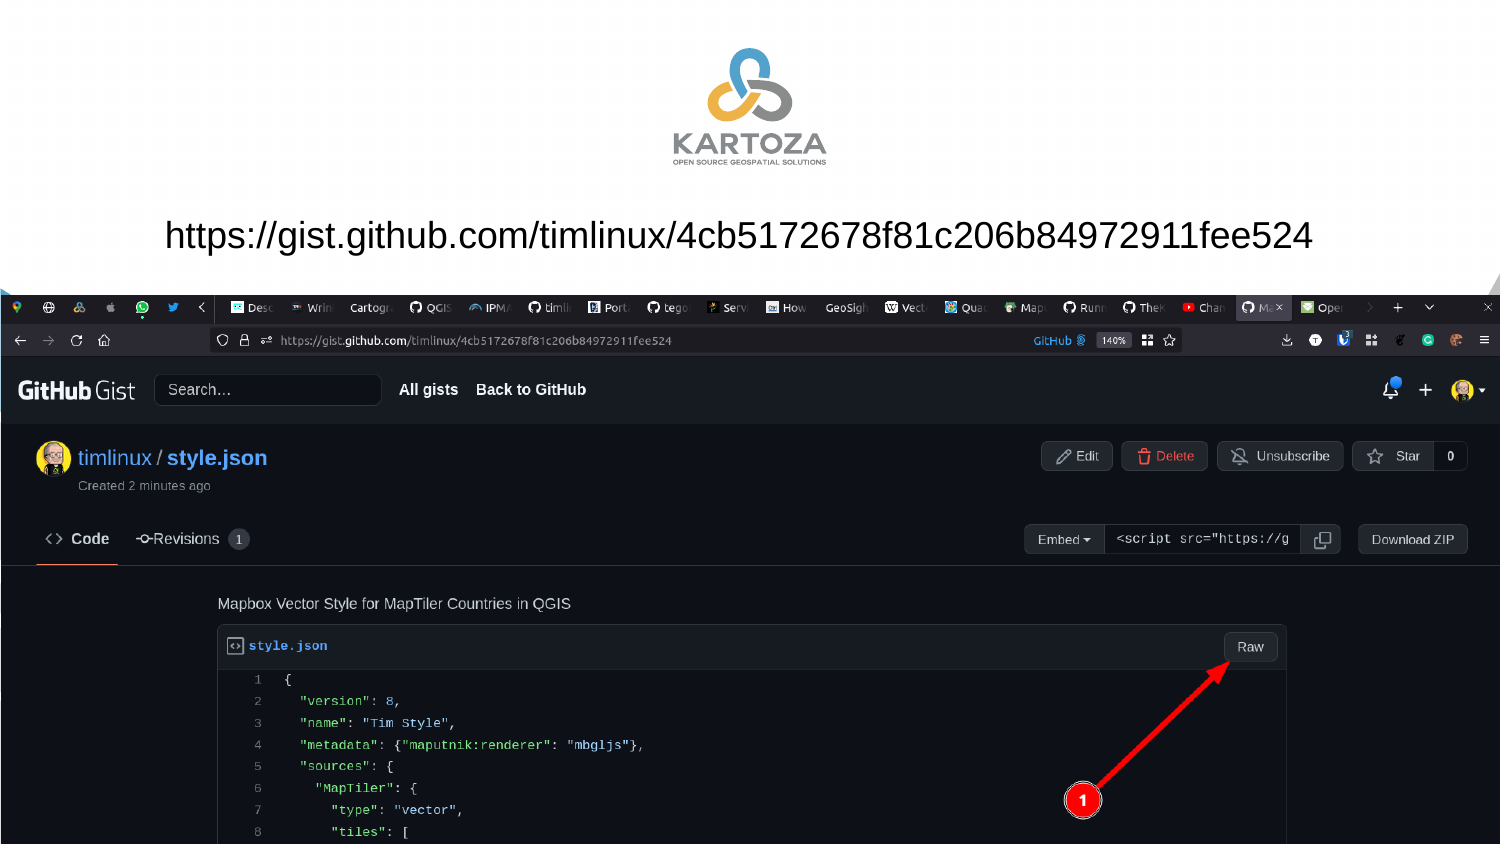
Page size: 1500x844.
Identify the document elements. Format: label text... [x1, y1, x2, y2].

text_box https://gist.github.com/timlinux/4cb5172678f81c206b84972911fee524 [150, 206, 1329, 264]
picture [0, 0, 1500, 844]
